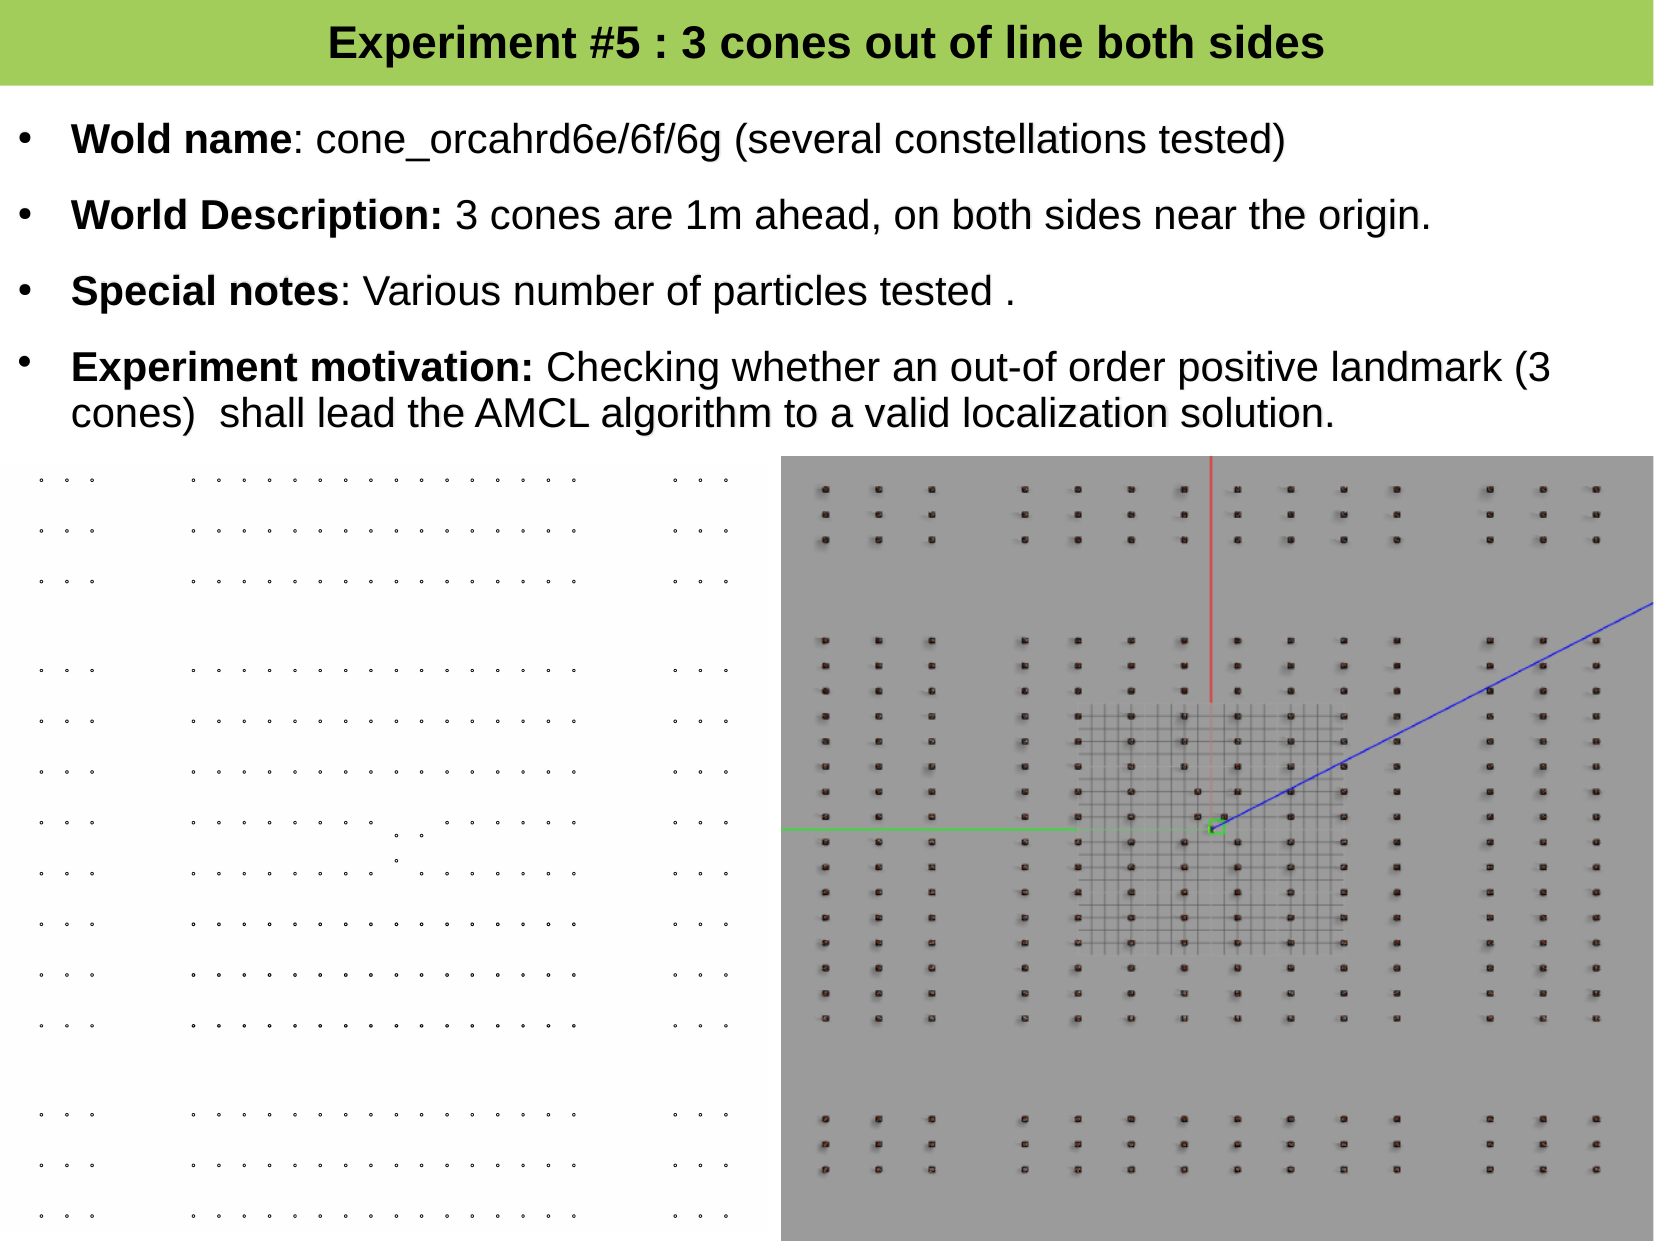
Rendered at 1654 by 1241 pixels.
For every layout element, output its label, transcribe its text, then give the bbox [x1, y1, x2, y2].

list Wold name: cone_orcahrd6e/6f/6g (several constellations tested) World Description: 3 cones are 1m ahead, on both sides near the origin. Special notes: Various number of particles tested . Experiment motivation: Checking whether an out-of order positive landmark (3 cones) shall lead the AMCL algorithm to a valid localization solution. [0, 115, 1654, 1241]
title Experiment #5 : 3 cones out of line both sides [0, 0, 1654, 86]
picture [0, 464, 767, 1232]
picture [781, 456, 1654, 1241]
